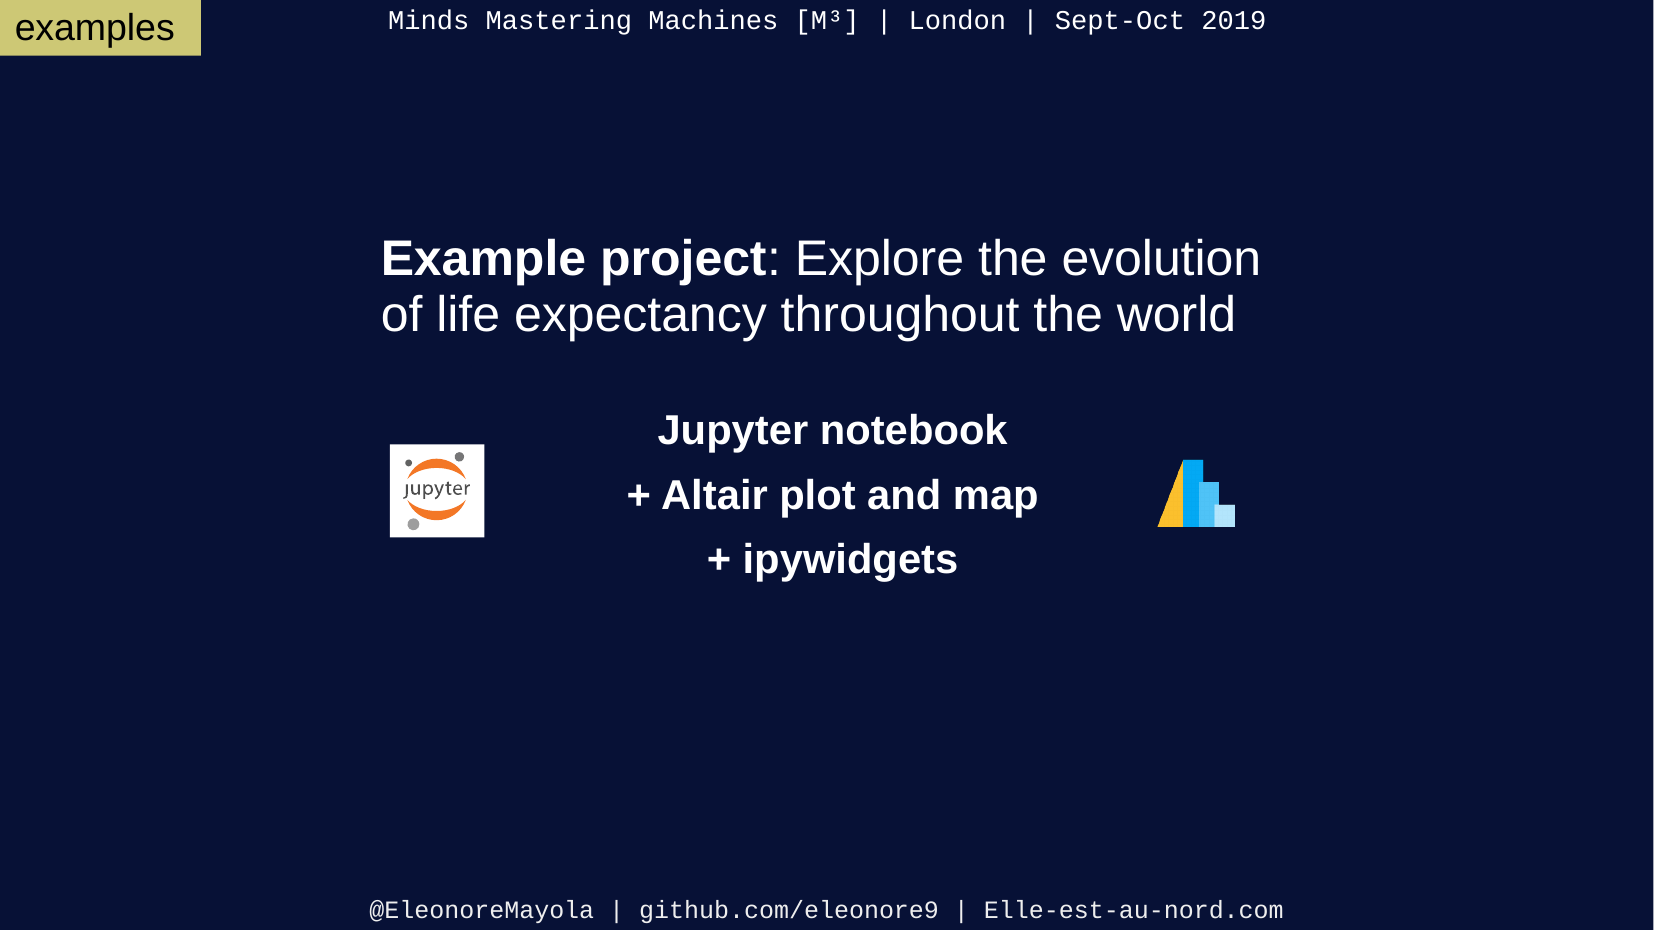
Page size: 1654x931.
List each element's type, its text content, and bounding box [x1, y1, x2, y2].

picture [1151, 448, 1241, 538]
text_box @EleonoreMayola | github.com/eleonore9 | Elle-est-au-nord.com [295, 862, 1359, 931]
text_box Minds Mastering Machines [M³] | London | Sept-Oct 2019 [265, 0, 1388, 60]
text_box Example project: Explore the evolution of life expectancy throughout the world Jupyter notebook + Altair plot and map + ipywidgets [366, 222, 1300, 590]
text_box examples [0, 0, 201, 56]
picture [401, 450, 472, 532]
